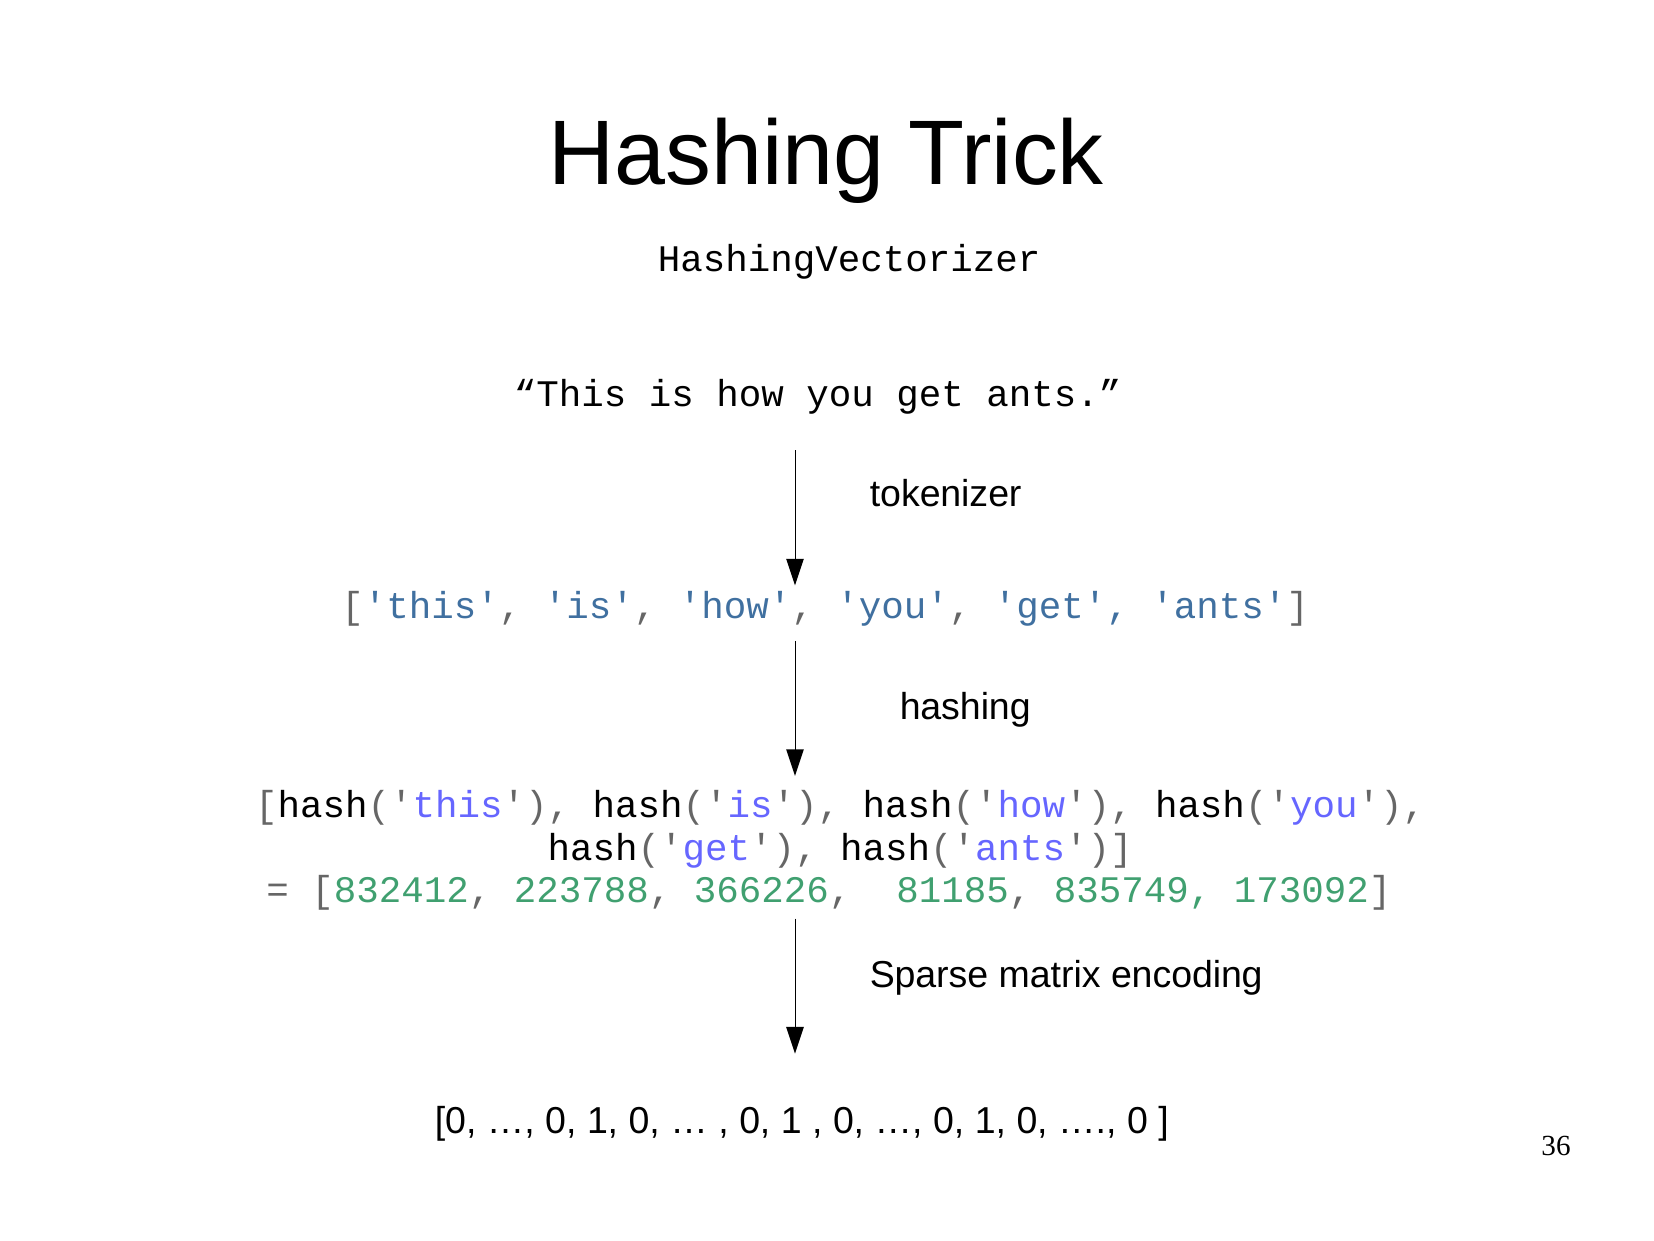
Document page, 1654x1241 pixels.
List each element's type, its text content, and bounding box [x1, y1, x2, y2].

text_box “This is how you get ants.” [465, 375, 1171, 419]
text_box ['this', 'is', 'how', 'you', 'get', 'ants'] [315, 587, 1336, 631]
title Hashing Trick [82, 49, 1571, 257]
text_box HashingVectorizer [455, 240, 1199, 283]
text_box [0, …, 0, 1, 0, … , 0, 1 , 0, …, 0, 1, 0, …., 0 ] [420, 1091, 1186, 1149]
text_box tokenizer [855, 465, 1111, 523]
text_box Sparse matrix encoding [855, 958, 1321, 1004]
text_box [hash('this'), hash('is'), hash('how'), hash('you'), hash('get'), hash('ants')] = [832412, 223788, 366226, 81185, 835749, 173092] [150, 786, 1531, 958]
text_box hashing [885, 678, 1591, 777]
